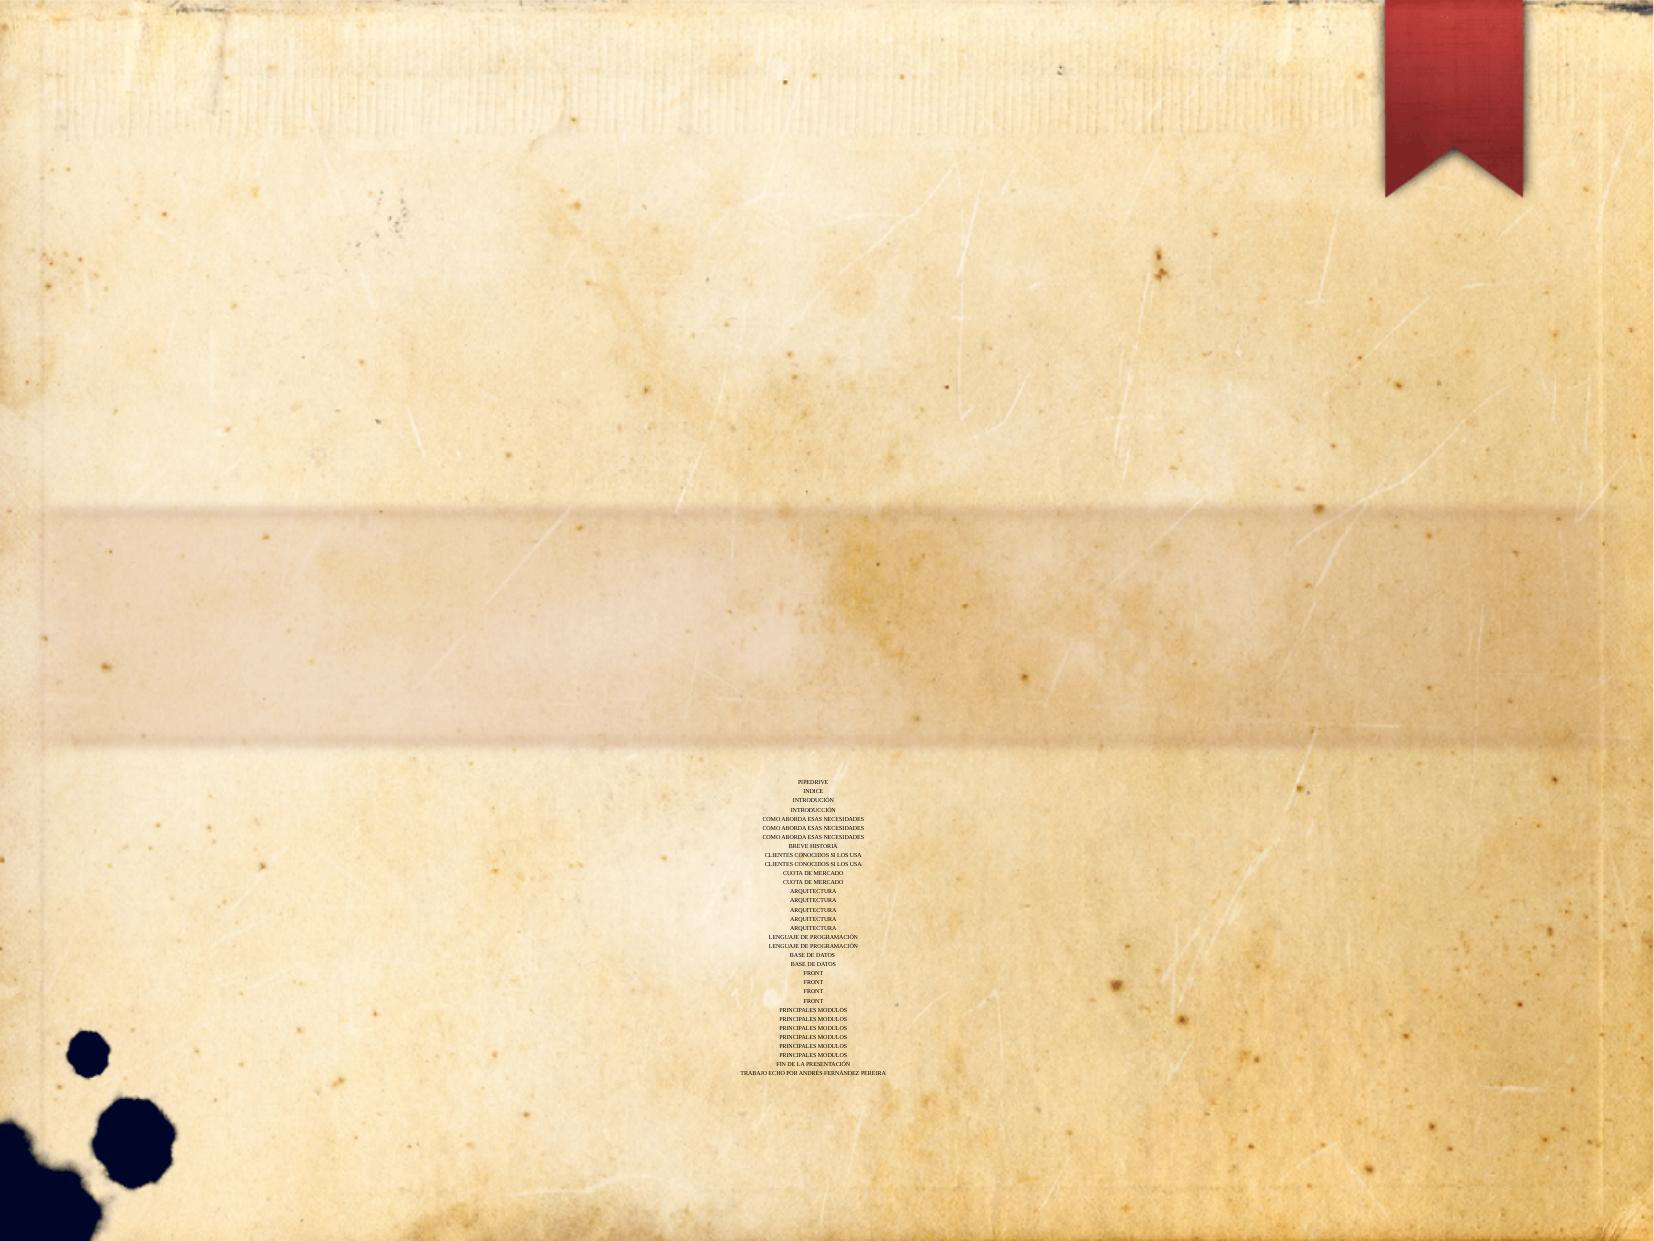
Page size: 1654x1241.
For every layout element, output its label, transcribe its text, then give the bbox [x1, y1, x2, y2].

picture [0, 0, 1654, 1241]
list PIPEDRIVE INDICE INTRODUCIÓN INTRODUCCIÓN COMO ABORDA ESAS NECESIDADES COMO ABORDA ESAS NECESIDADES COMO ABORDA ESAS NECESIDADES BREVE HISTORIA CLIENTES CONOCIDOS SI LOS USA CLIENTES CONOCIDOS SI LOS USA CUOTA DE MERCADO CUOTA DE MERCADO ARQUITECTURA ARQUITECTURA ARQUITECTURA ARQUITECTURA ARQUITECTURA LENGUAJE DE PROGRAMACIÓN LENGUAJE DE PROGRAMACIÓN BASE DE DATOS BASE DE DATOS FRONT FRONT FRONT FRONT PRINCIPALES MODULOS PRINCIPALES MODULOS PRINCIPALES MODULOS PRINCIPALES MODULOS PRINCIPALES MODULOS PRINCIPALES MODULOS FIN DE LA PRESENTACIÓN TRABAJO ECHO POR ANDRÉS FERNÁNDEZ PEREIRA [82, 779, 1538, 1111]
